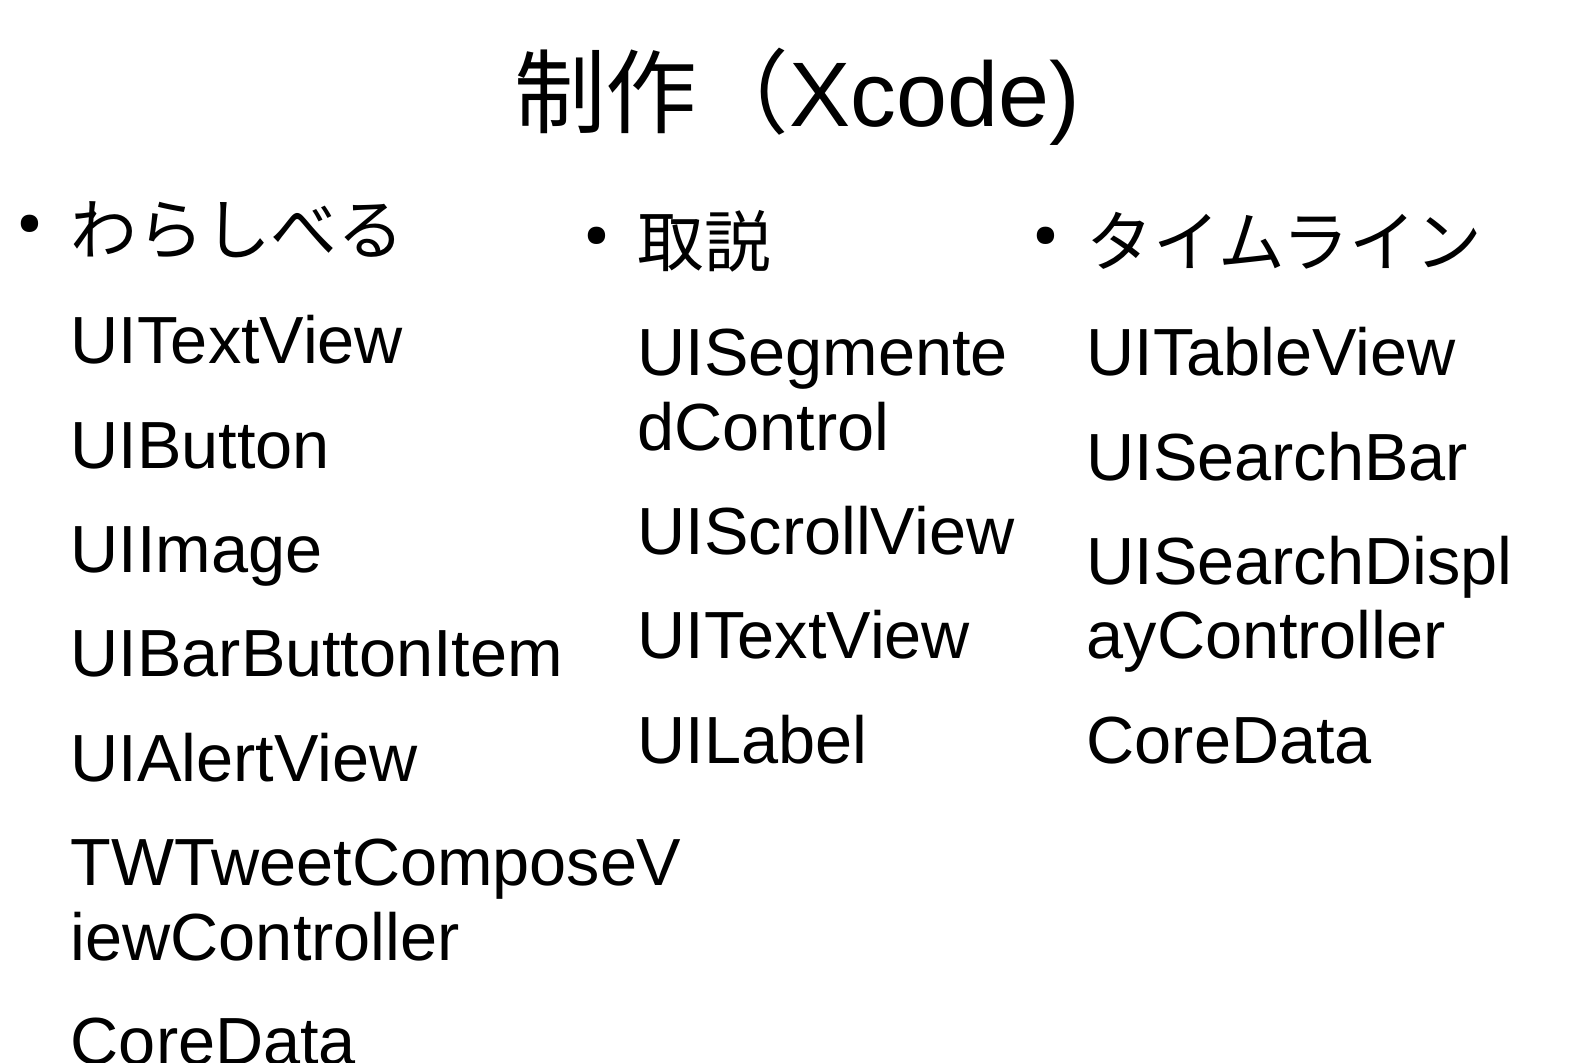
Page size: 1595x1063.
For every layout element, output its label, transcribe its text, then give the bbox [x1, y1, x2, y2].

list タイムライン UITableView UISearchBar UISearchDisplayController CoreData [1015, 188, 1524, 969]
title 制作（Xcode) [79, 34, 1515, 138]
list わらしべる UITextView UIButton UIImage UIBarButtonItem UIAlertView TWTweetComposeViewController CoreData [0, 177, 686, 1063]
list 取説 UISegmentedControl UIScrollView UITextView UILabel [686, 188, 1016, 1016]
